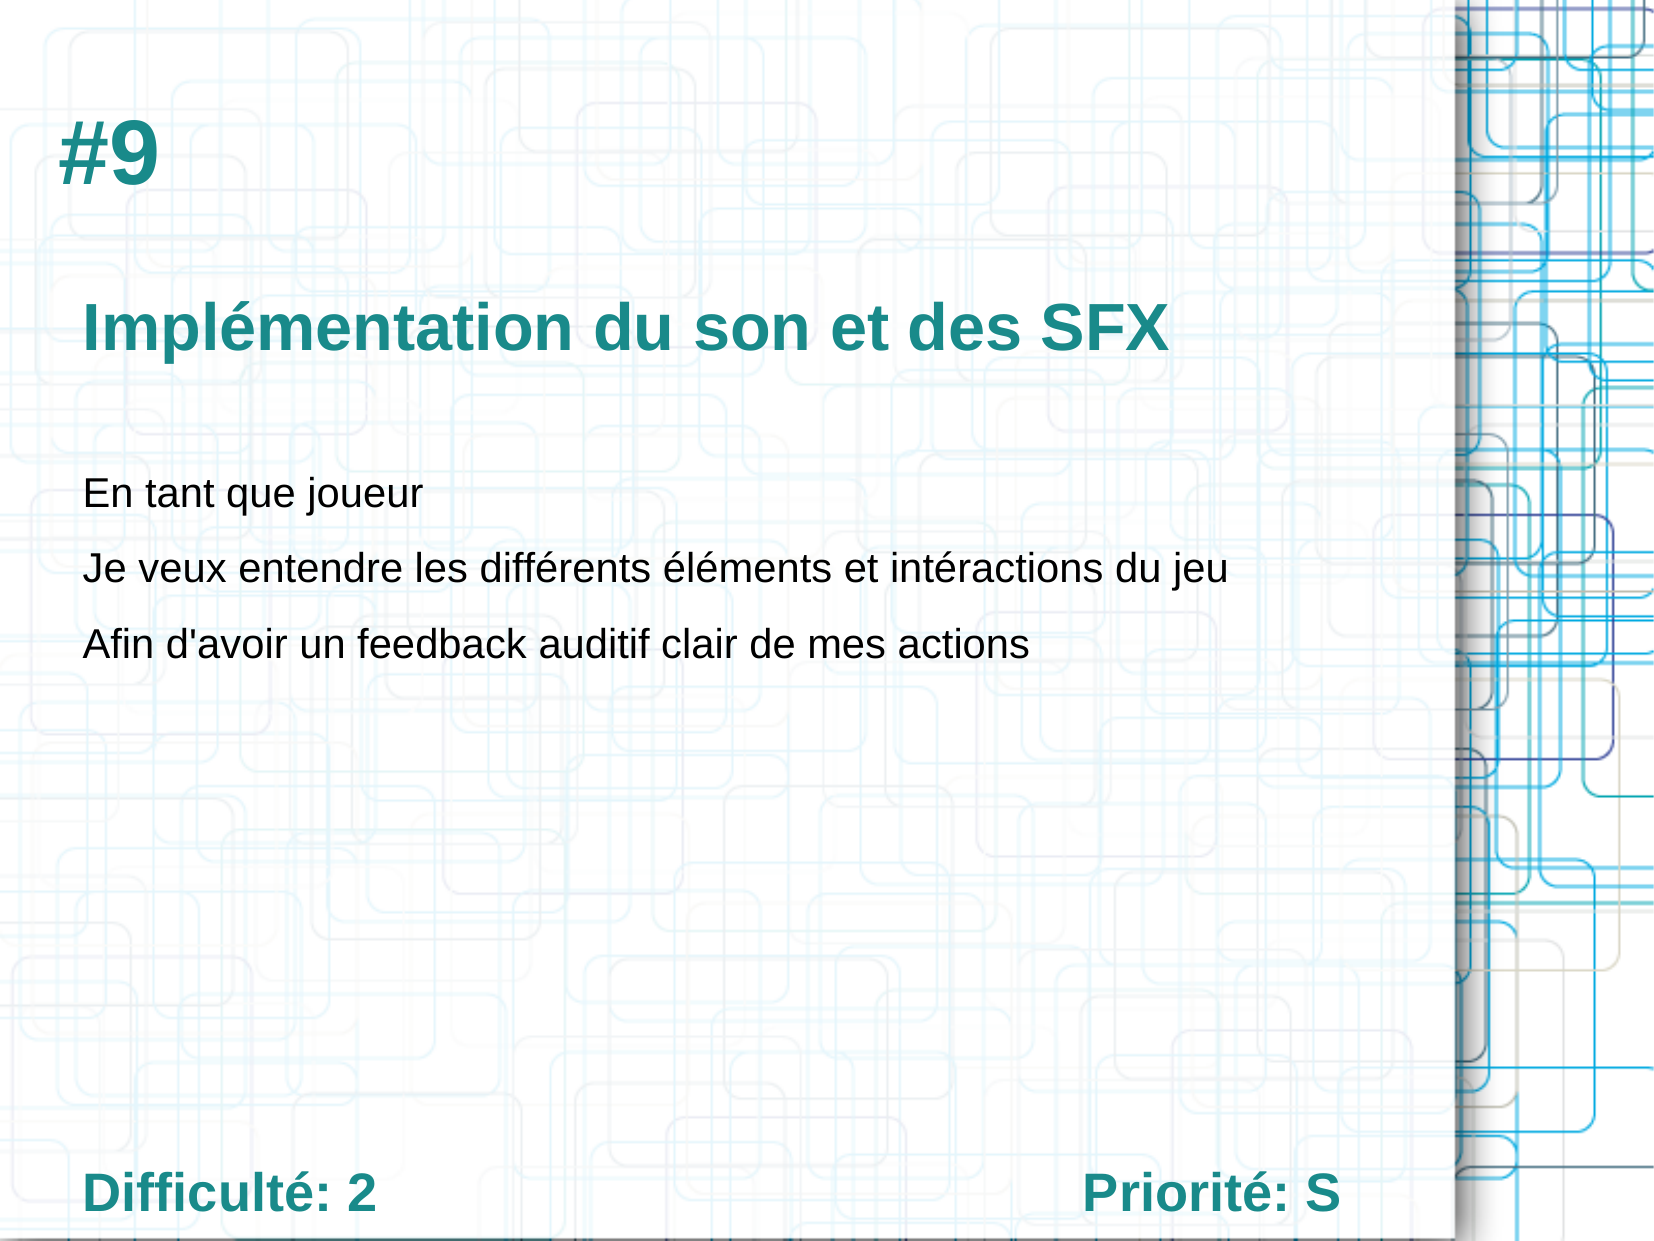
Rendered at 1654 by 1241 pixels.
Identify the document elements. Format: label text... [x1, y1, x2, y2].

list Implémentation du son et des SFX En tant que joueur Je veux entendre les différents éléments et intéractions du jeu Afin d'avoir un feedback auditif clair de mes actions Difficulté: 2 Priorité: S [82, 290, 1418, 1226]
picture [0, 0, 1654, 1241]
title #9 [59, 49, 1418, 257]
